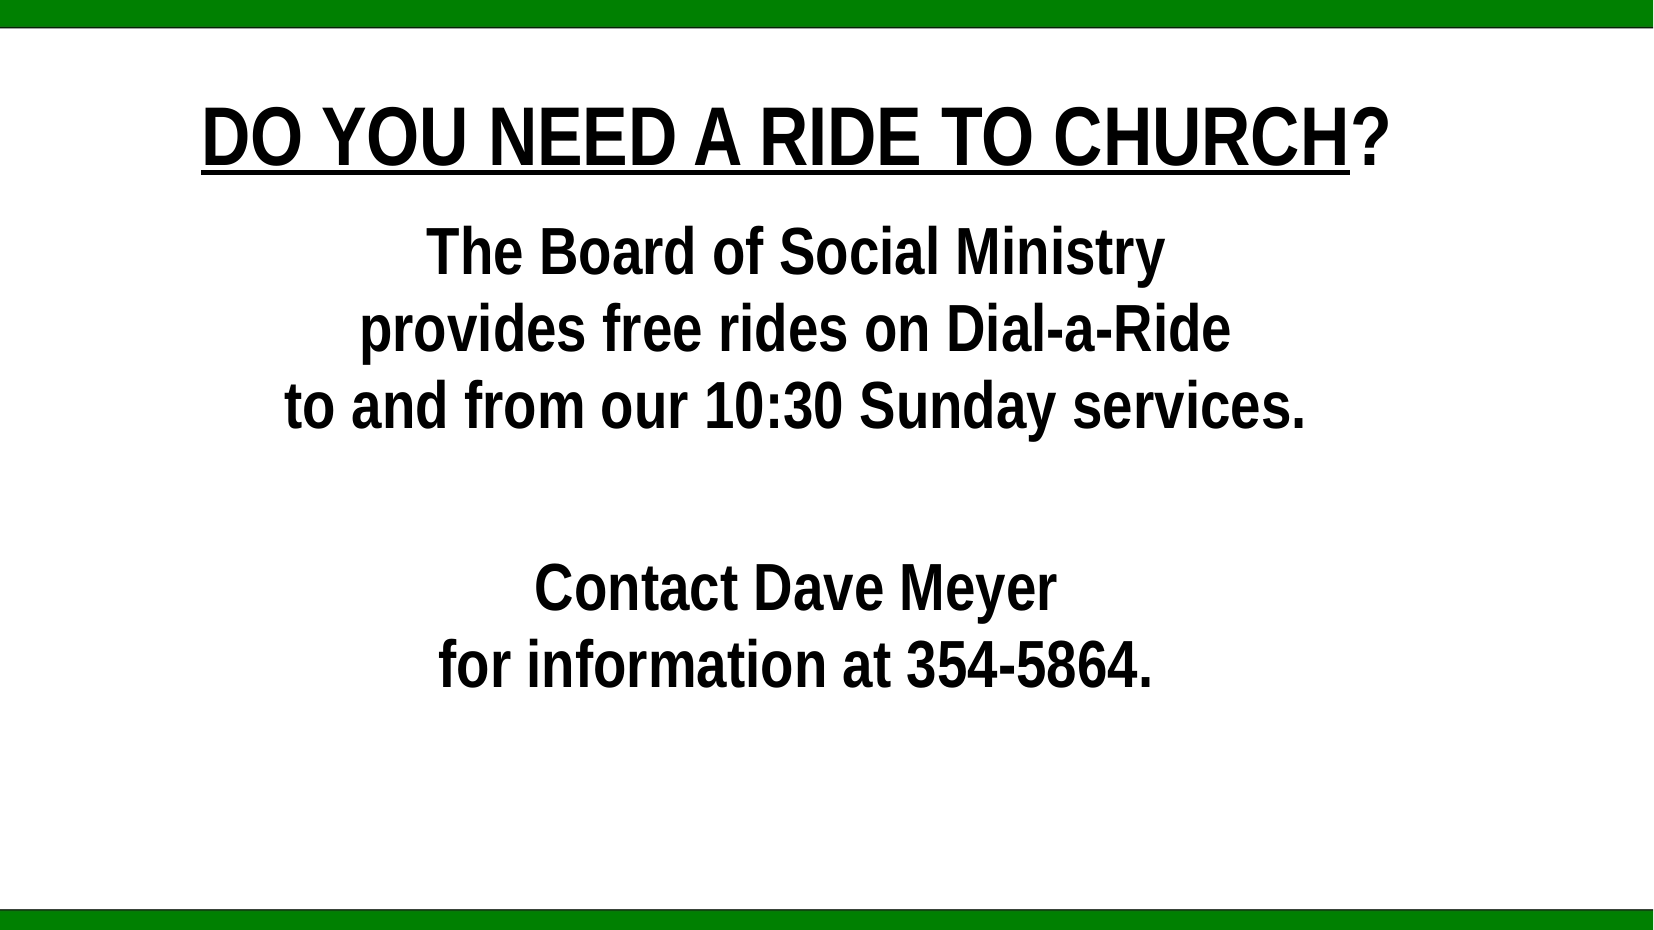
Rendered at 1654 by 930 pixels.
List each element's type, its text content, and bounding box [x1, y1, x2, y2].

text_box DO YOU NEED A RIDE TO CHURCH? The Board of Social Ministry provides free rides on Dial-a-Ride to and from our 10:30 Sunday services. Contact Dave Meyer for information at 354-5864. [151, 80, 1442, 710]
picture [0, 0, 1654, 930]
